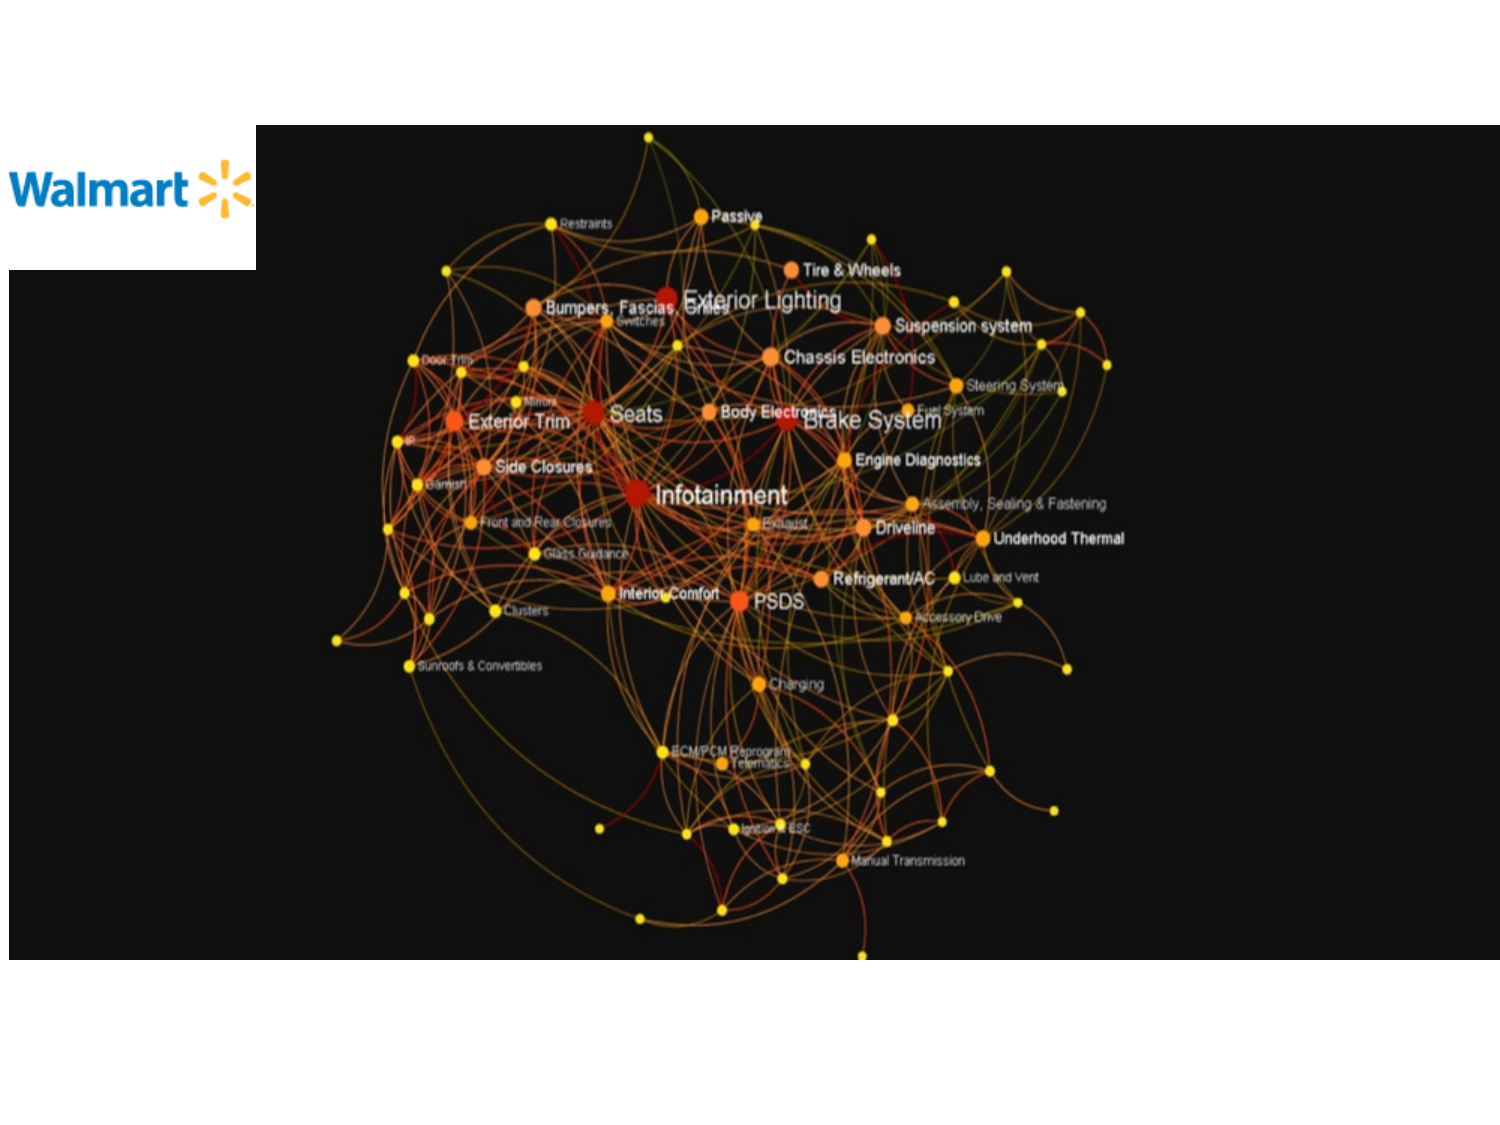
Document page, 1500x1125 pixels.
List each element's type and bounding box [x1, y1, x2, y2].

picture [5, 113, 1500, 961]
